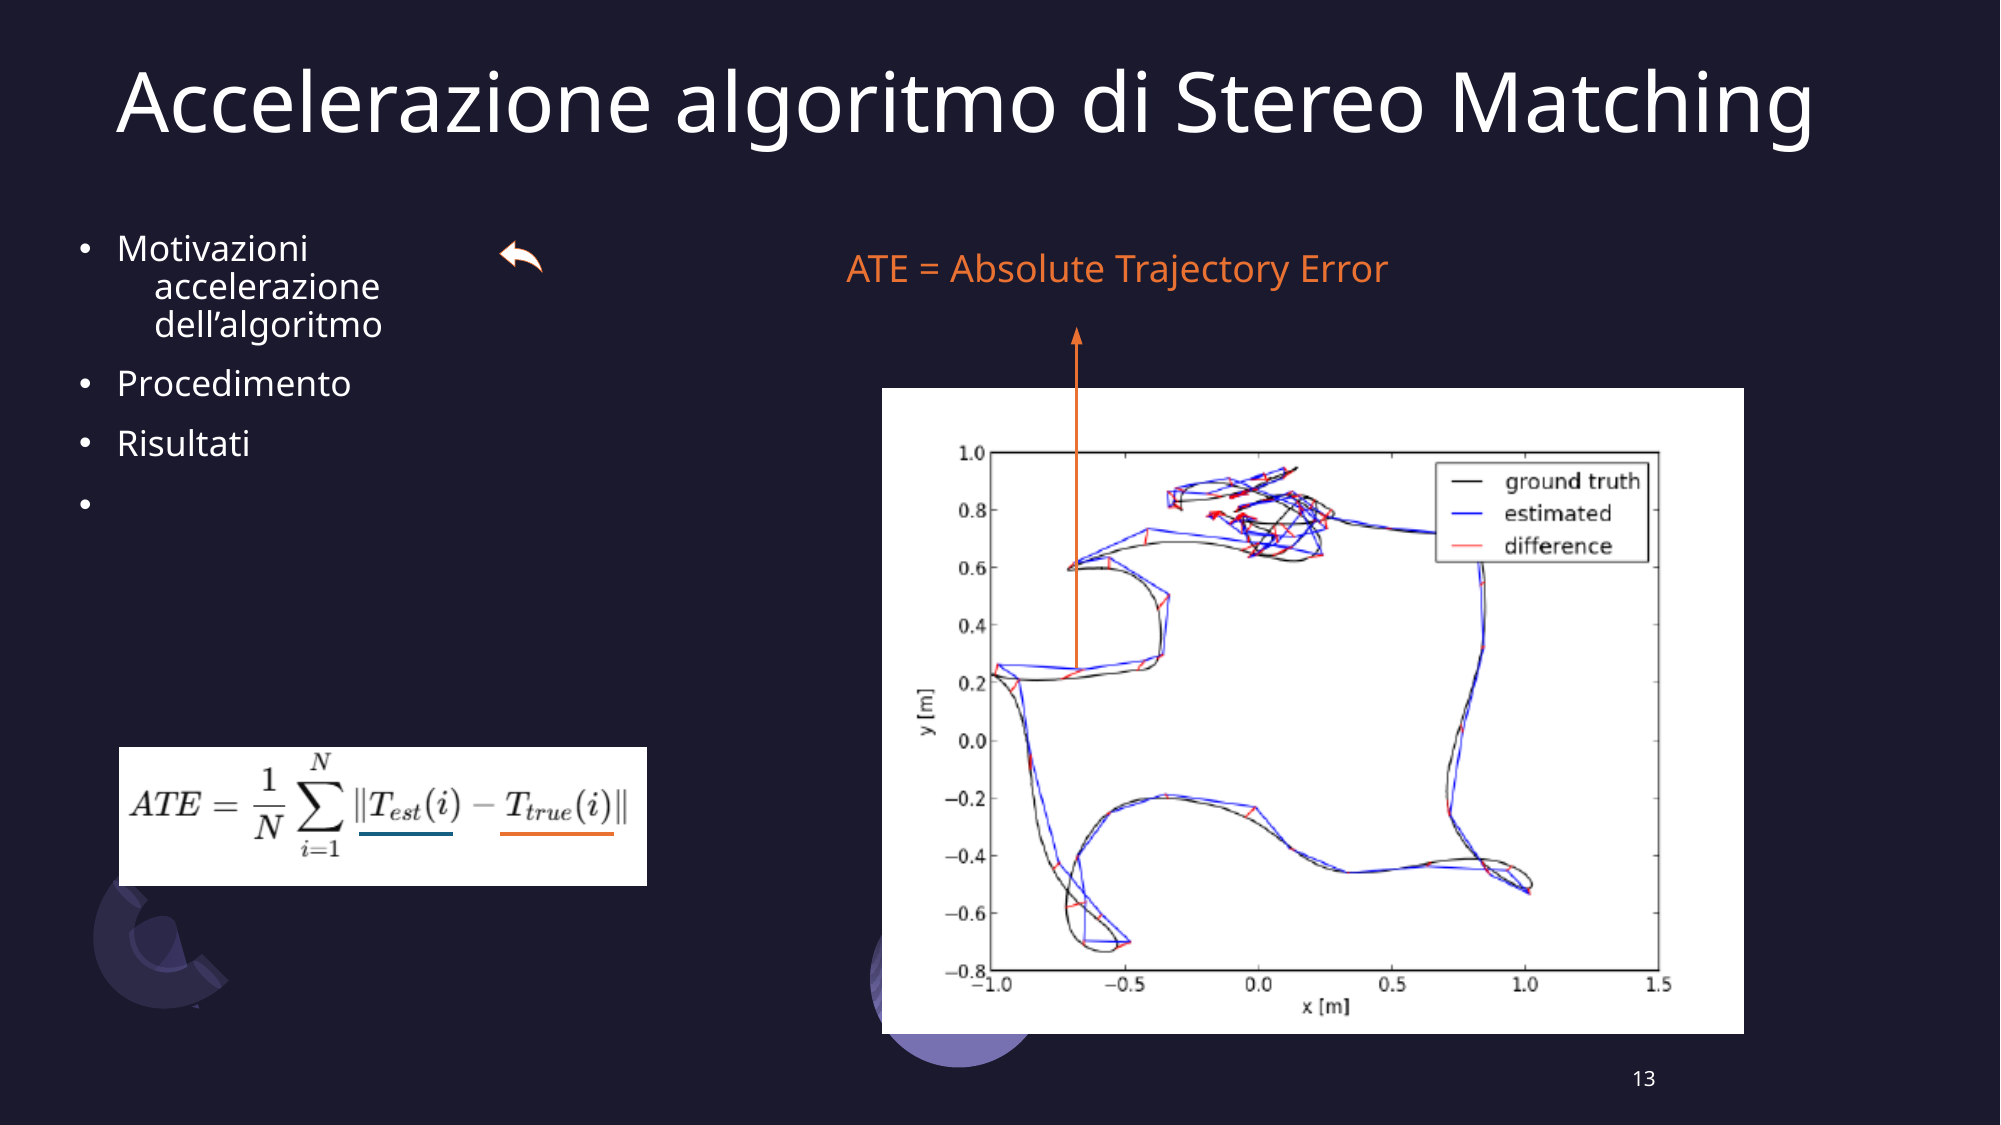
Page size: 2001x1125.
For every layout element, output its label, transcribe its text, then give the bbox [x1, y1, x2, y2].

text_box ATE = Absolute Trajectory Error [831, 237, 1358, 298]
text_box Accelerazione algoritmo di Stereo Matching [116, 48, 1936, 165]
text_box [1632, 1067, 1910, 1093]
picture [882, 388, 1744, 1034]
picture [495, 230, 547, 283]
picture [119, 747, 647, 886]
text_box Motivazioni accelerazione dell’algoritmo Procedimento Risultati [79, 230, 544, 479]
